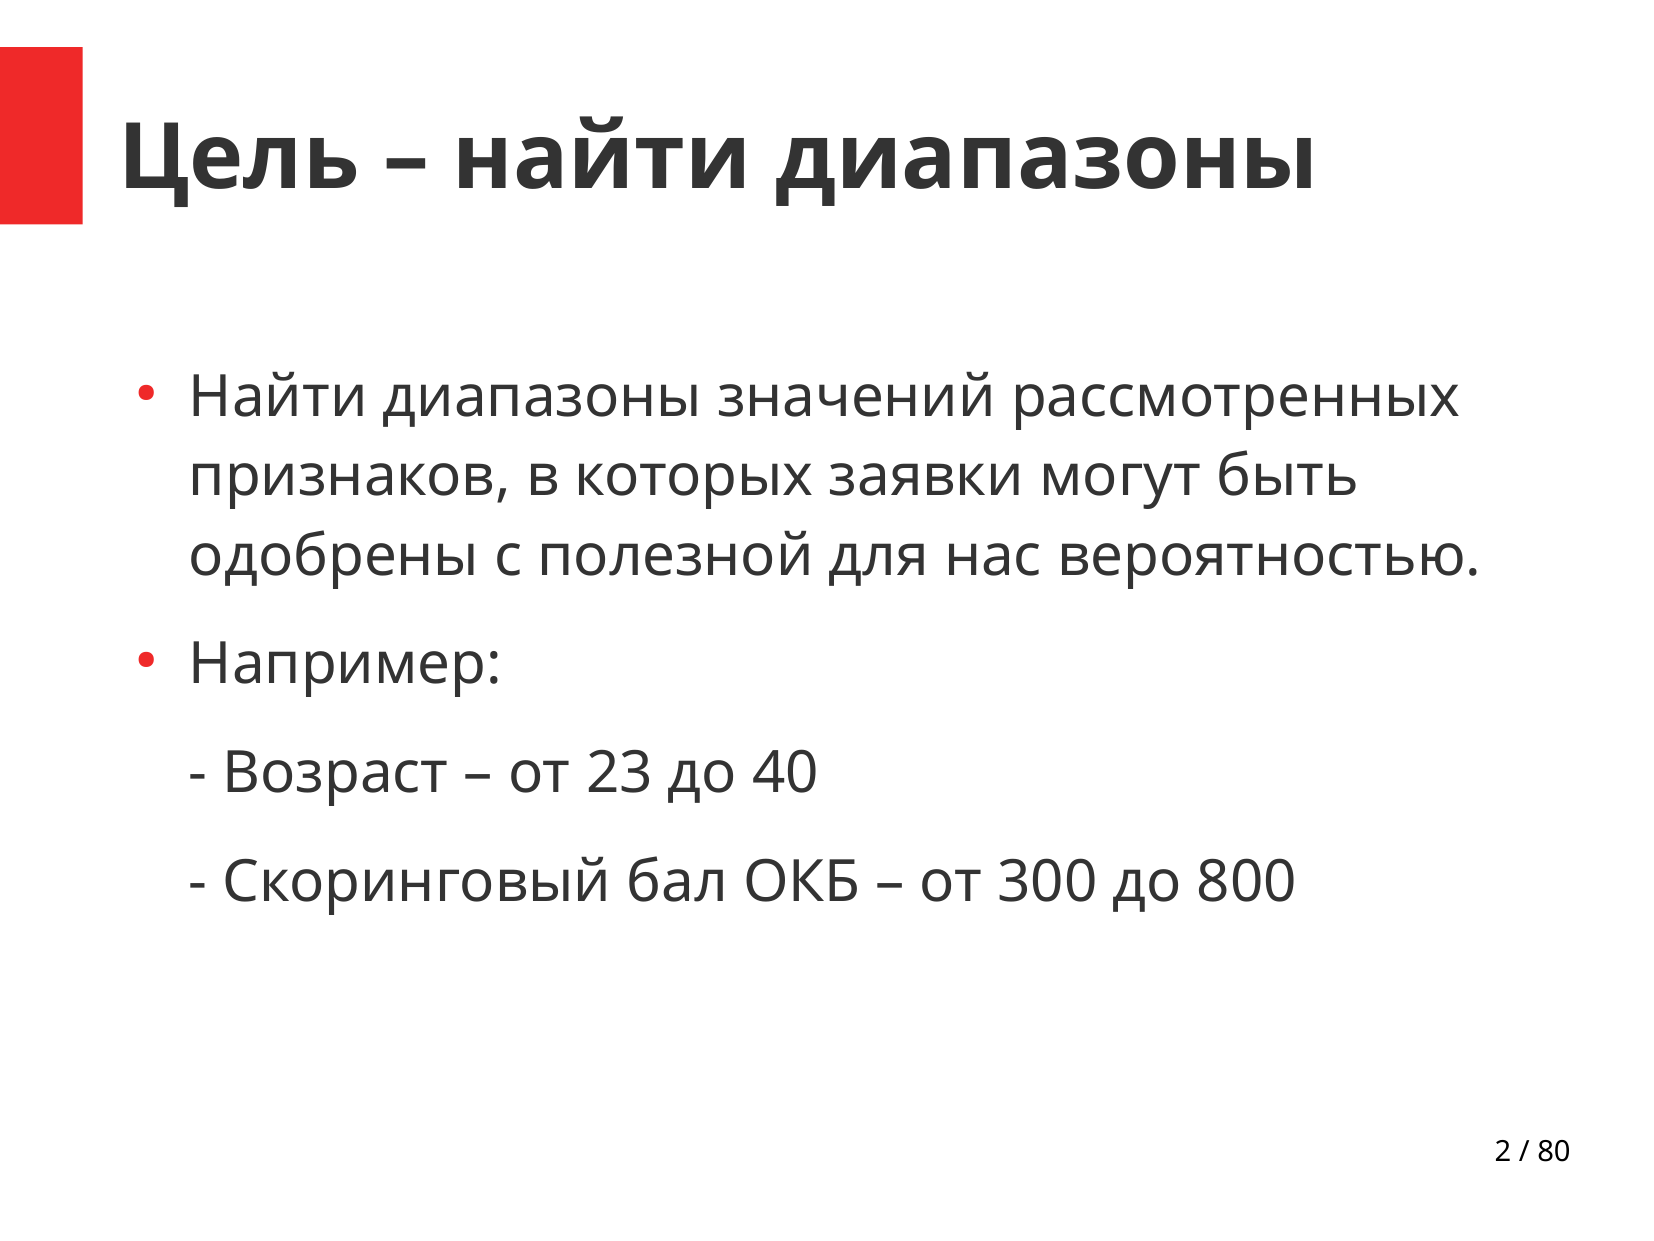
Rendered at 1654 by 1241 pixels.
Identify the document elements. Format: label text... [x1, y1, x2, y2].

title Цель – найти диапазоны [118, 49, 1571, 257]
list Найти диапазоны значений рассмотренных признаков, в которых заявки могут быть одобрены с полезной для нас вероятностью. Например: - Возраст – от 23 до 40 - Скоринговый бал ОКБ – от 300 до 800 [118, 354, 1536, 1074]
